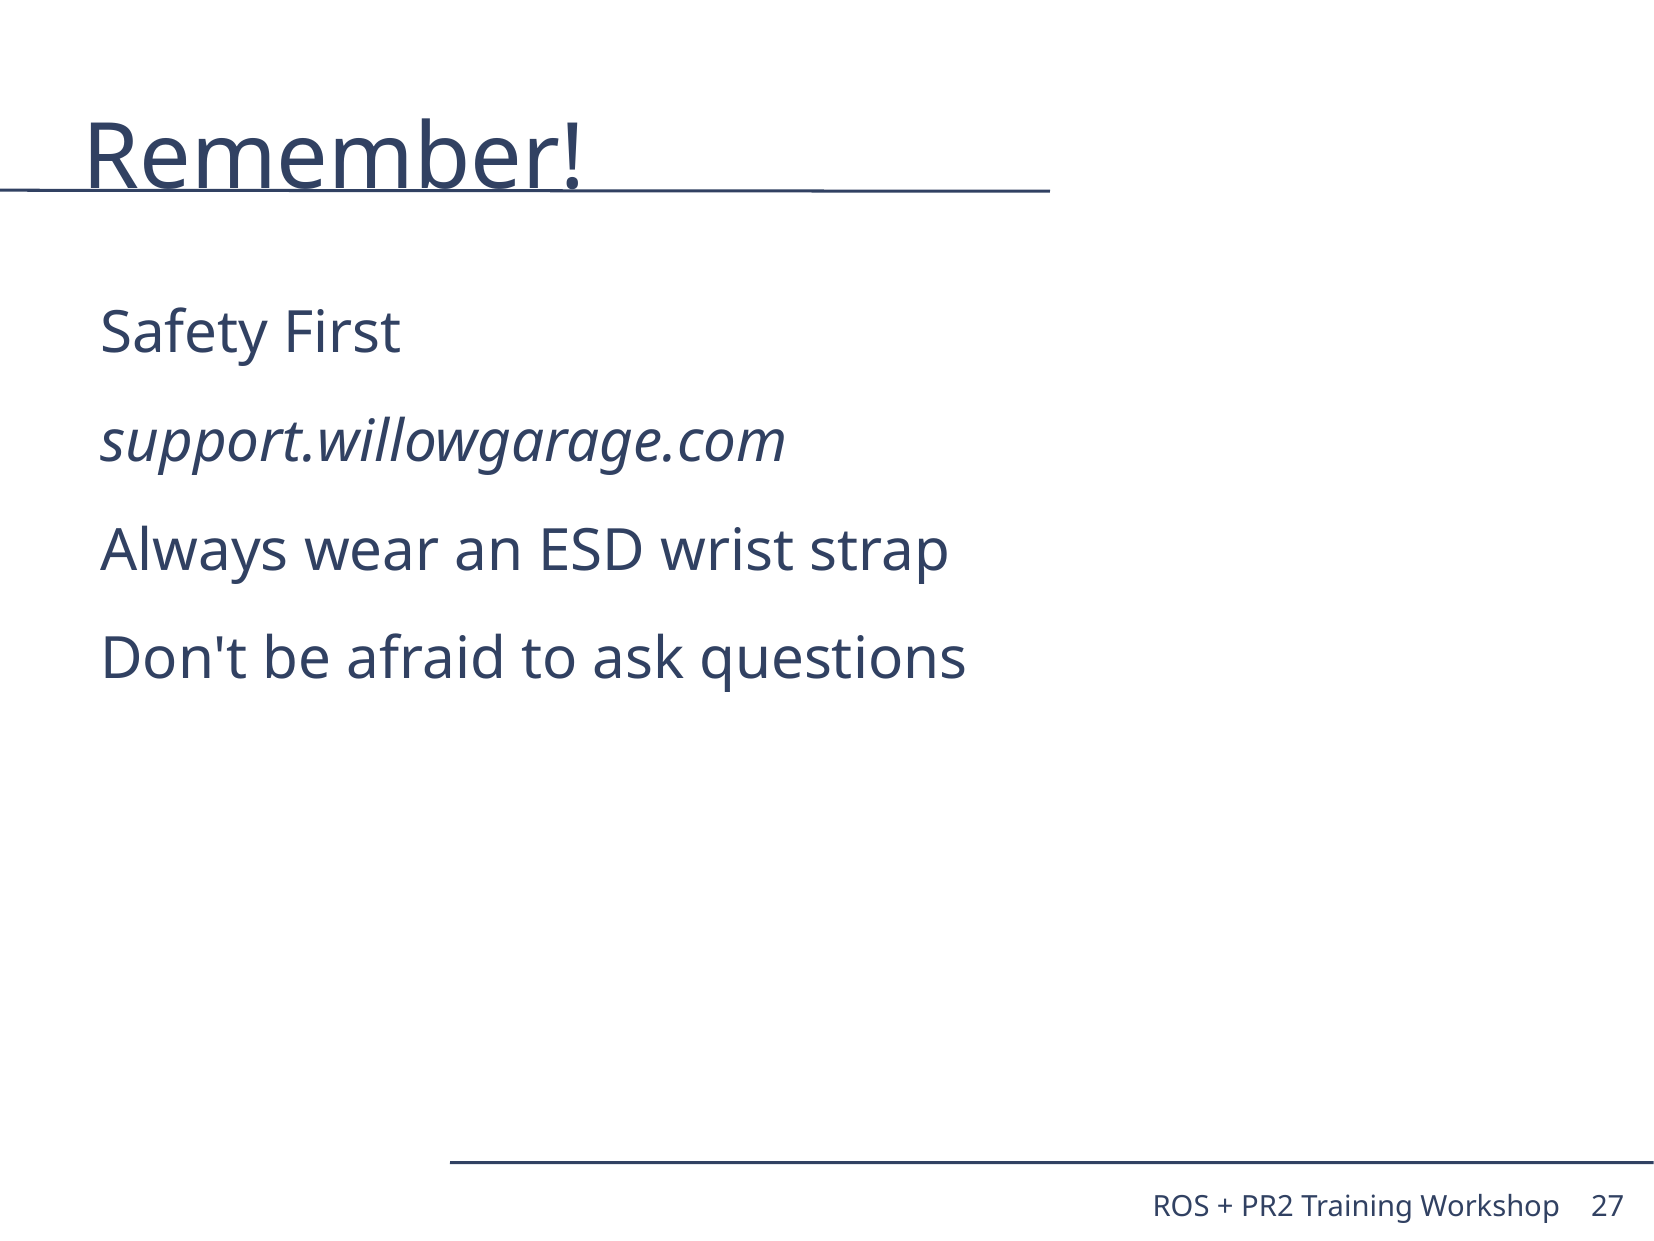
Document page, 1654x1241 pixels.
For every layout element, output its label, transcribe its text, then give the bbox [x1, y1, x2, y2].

title Remember! [82, 56, 1571, 250]
list Safety First support.willowgarage.com Always wear an ESD wrist strap Don't be afraid to ask questions [82, 290, 1571, 1109]
